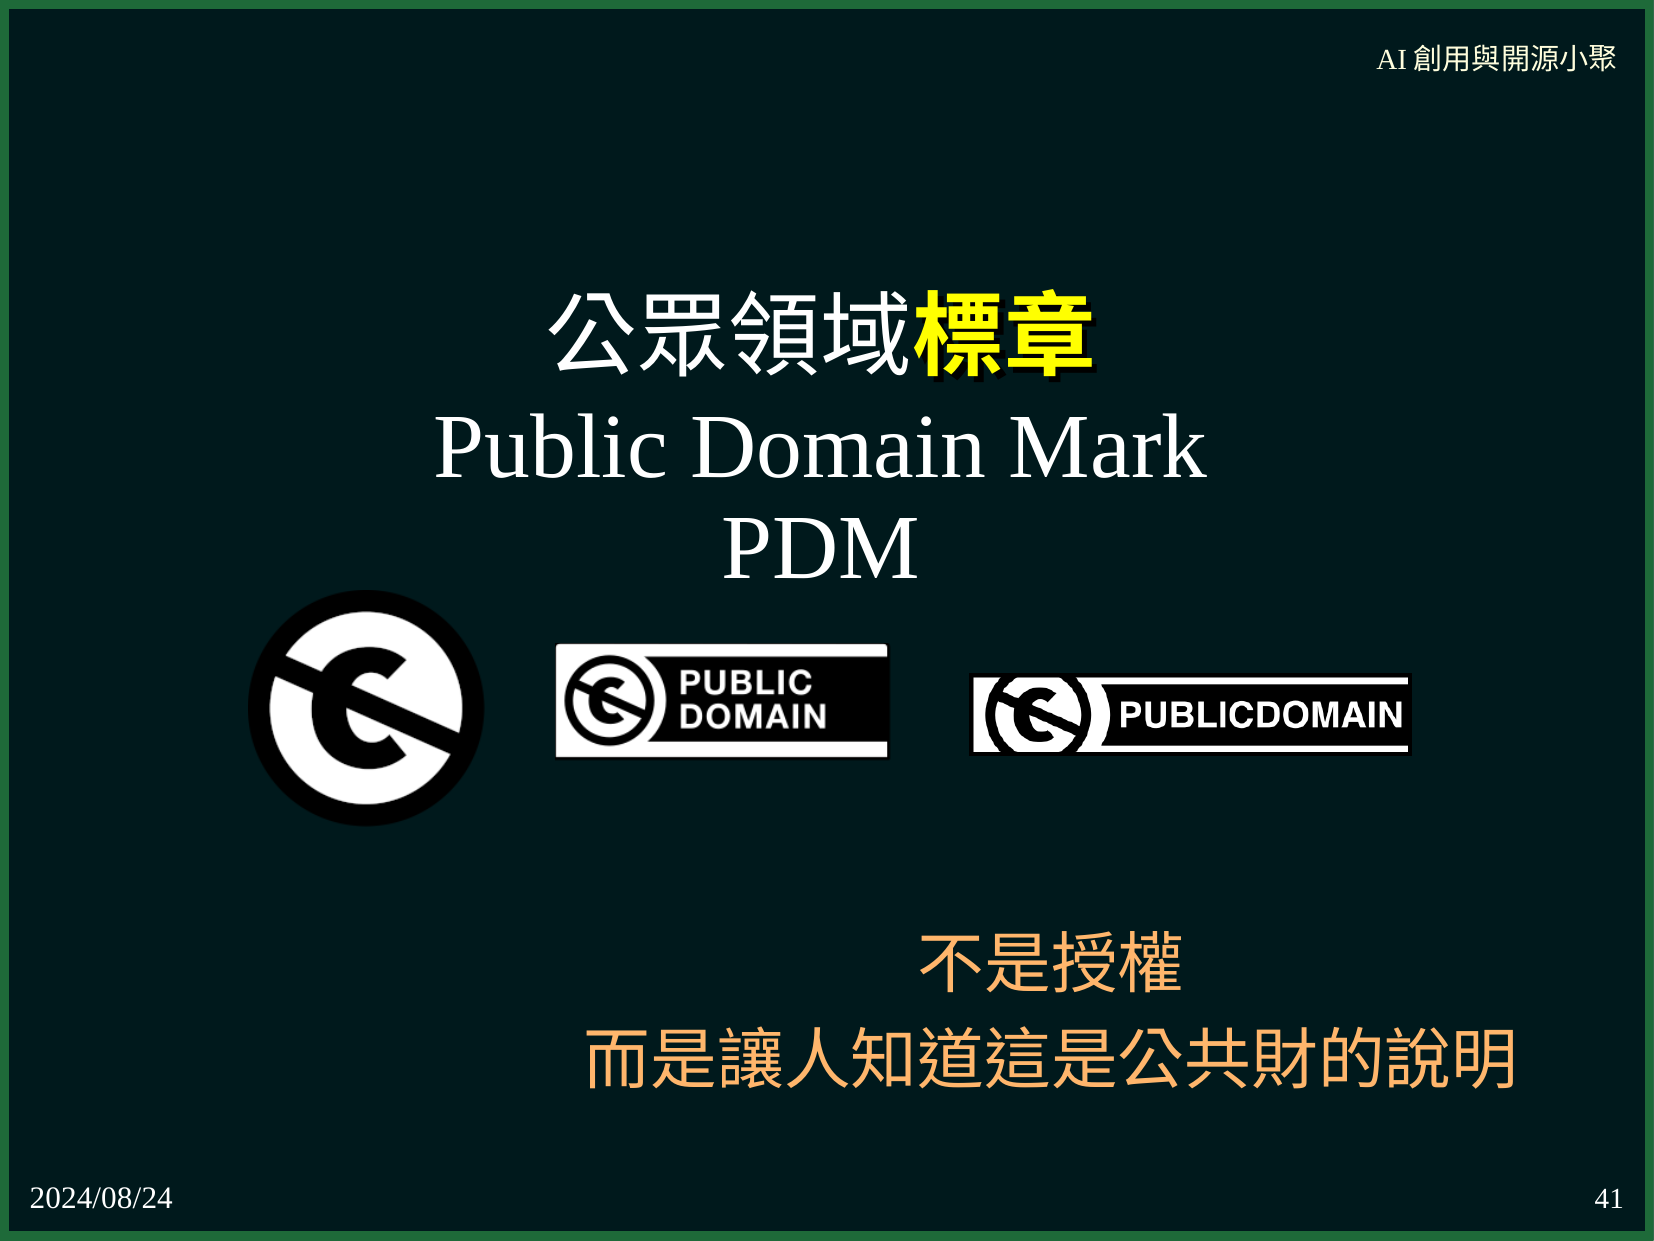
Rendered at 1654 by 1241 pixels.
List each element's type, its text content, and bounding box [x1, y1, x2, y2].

title 不是授權 而是讓人知道這是公共財的說明 [460, 861, 1642, 1152]
picture [969, 673, 1412, 756]
picture [248, 590, 485, 827]
picture [555, 643, 892, 762]
title 公眾領域標章 Public Domain Mark PDM [76, 93, 1566, 768]
